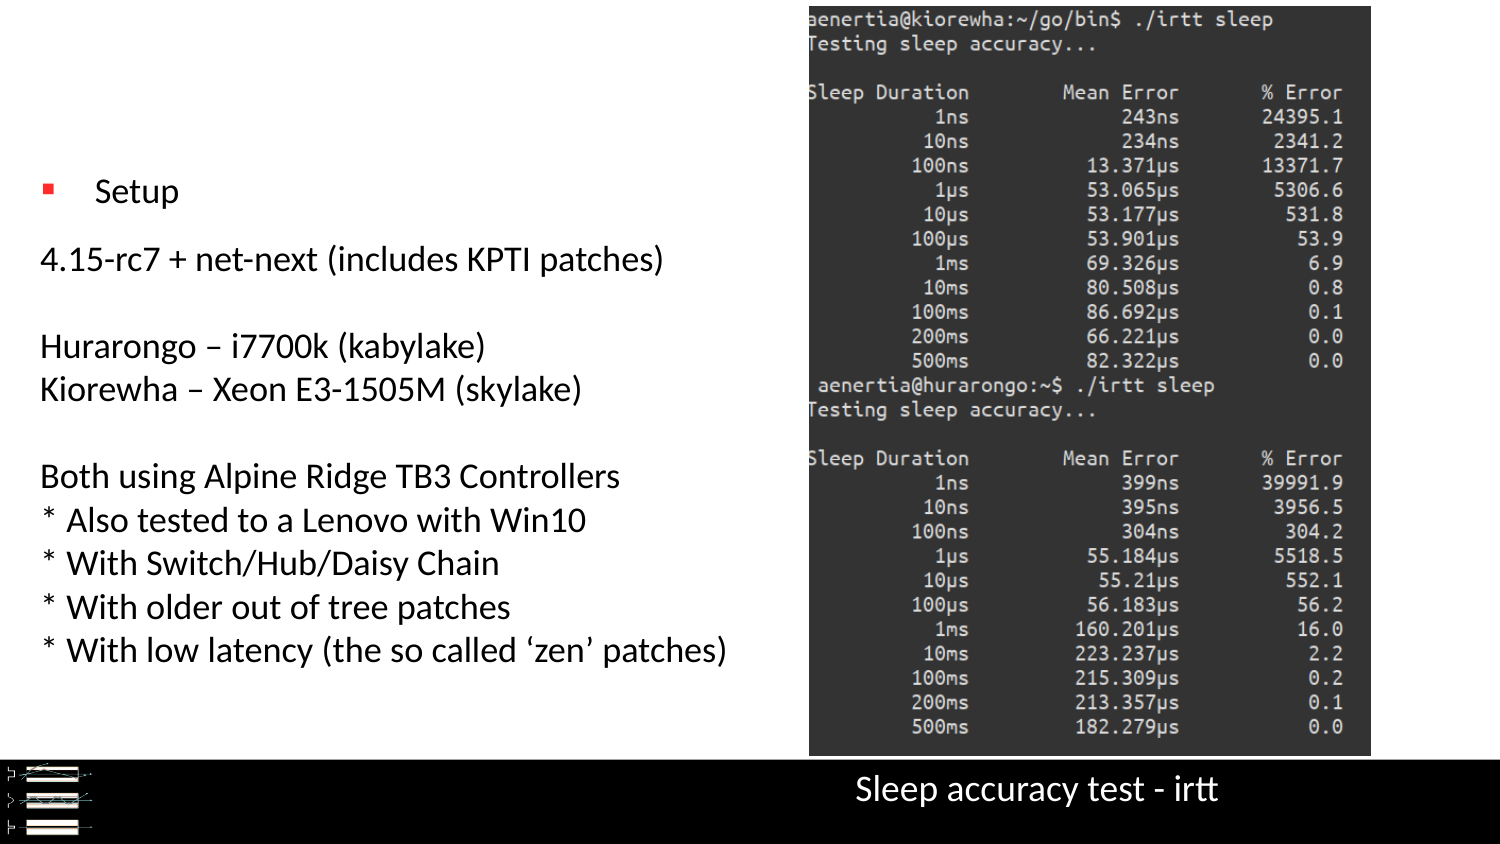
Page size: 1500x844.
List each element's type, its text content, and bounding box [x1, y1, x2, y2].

picture [809, 682, 1371, 756]
title Sleep accuracy test - irtt [855, 721, 1500, 844]
list Setup 4.15-rc7 + net-next (includes KPTI patches) Hurarongo – i7700k (kabylake) Kiorewha – Xeon E3-1505M (skylake) Both using Alpine Ridge TB3 Controllers * Also tested to a Lenovo with Win10 * With Switch/Hub/Daisy Chain * With older out of tree patches * With low latency (the so called ‘zen’ patches) [25, 168, 1450, 682]
picture [809, 6, 1371, 168]
picture [5, 761, 95, 837]
